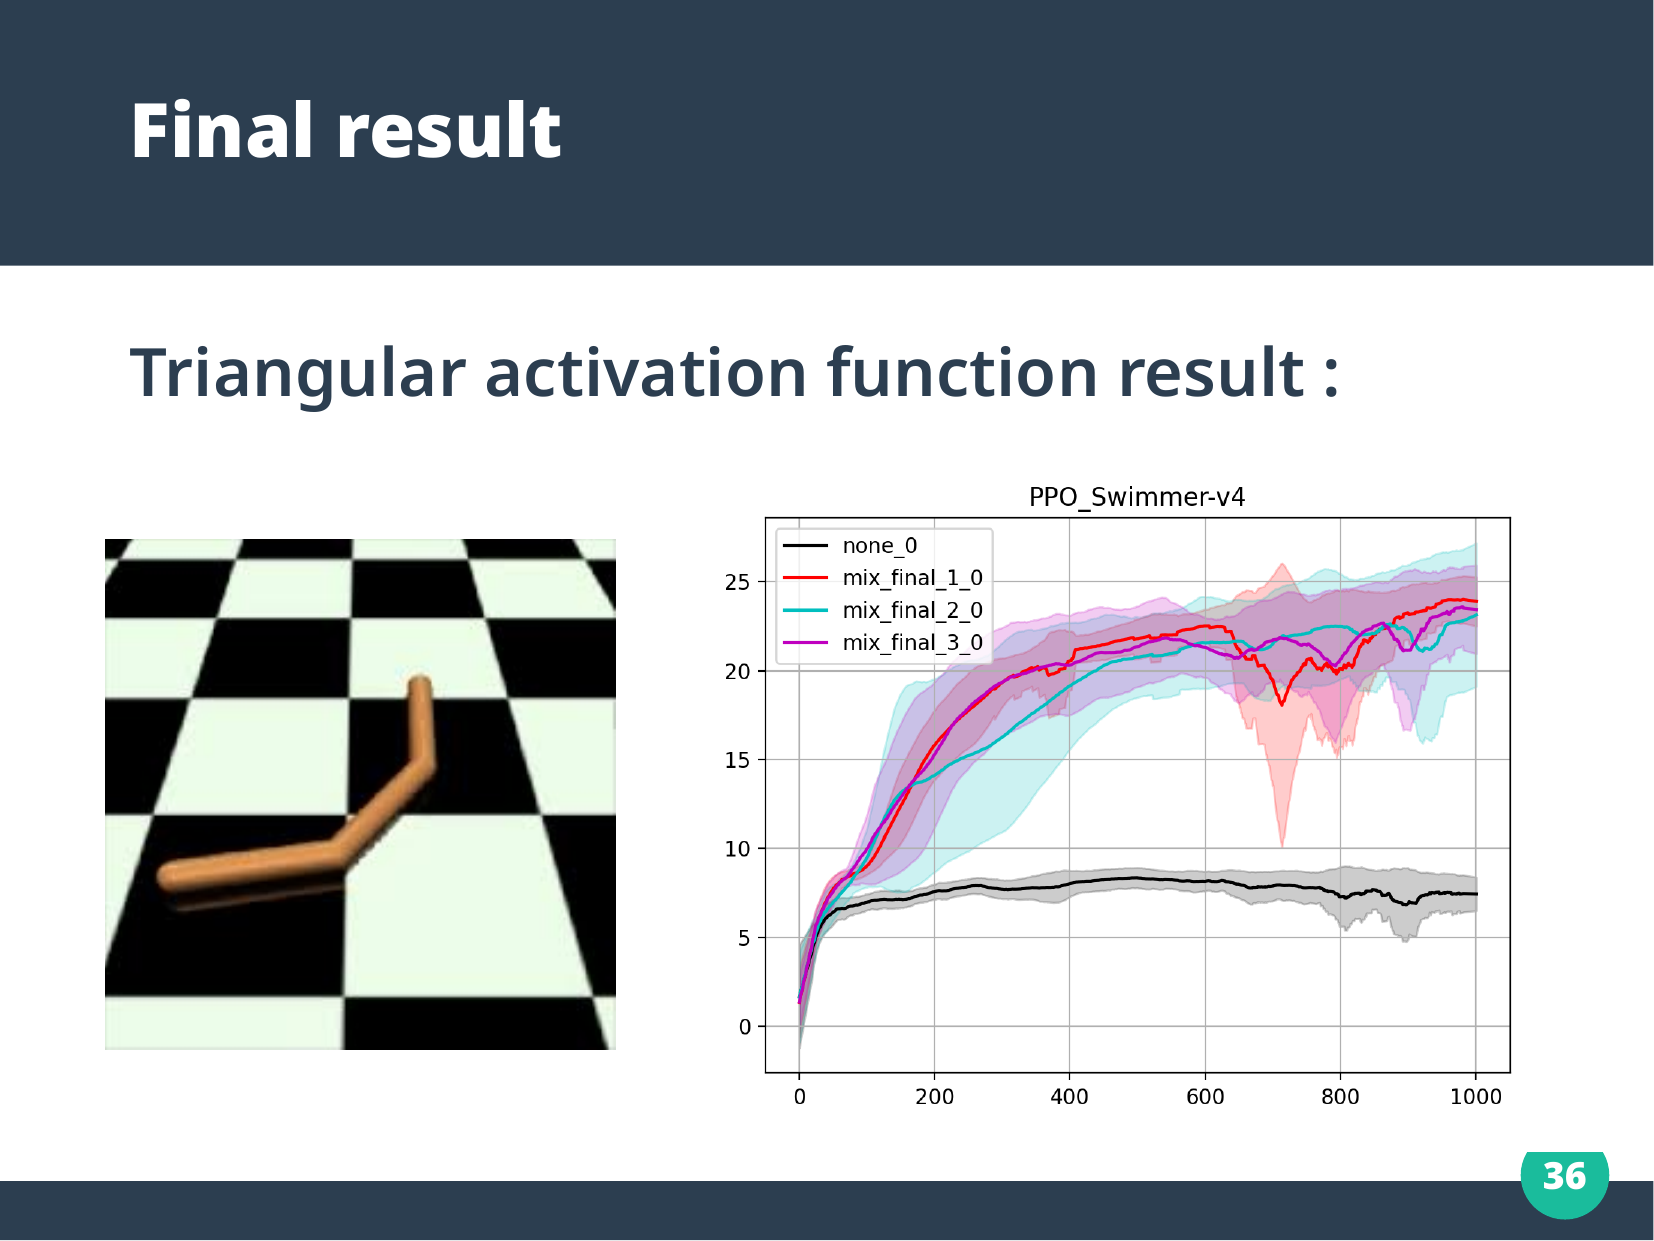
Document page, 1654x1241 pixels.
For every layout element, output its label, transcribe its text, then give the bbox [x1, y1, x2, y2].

list Triangular activation function result : [59, 324, 1595, 1152]
picture [105, 539, 616, 1051]
title Final result [59, 49, 1595, 207]
picture [645, 431, 1606, 1152]
